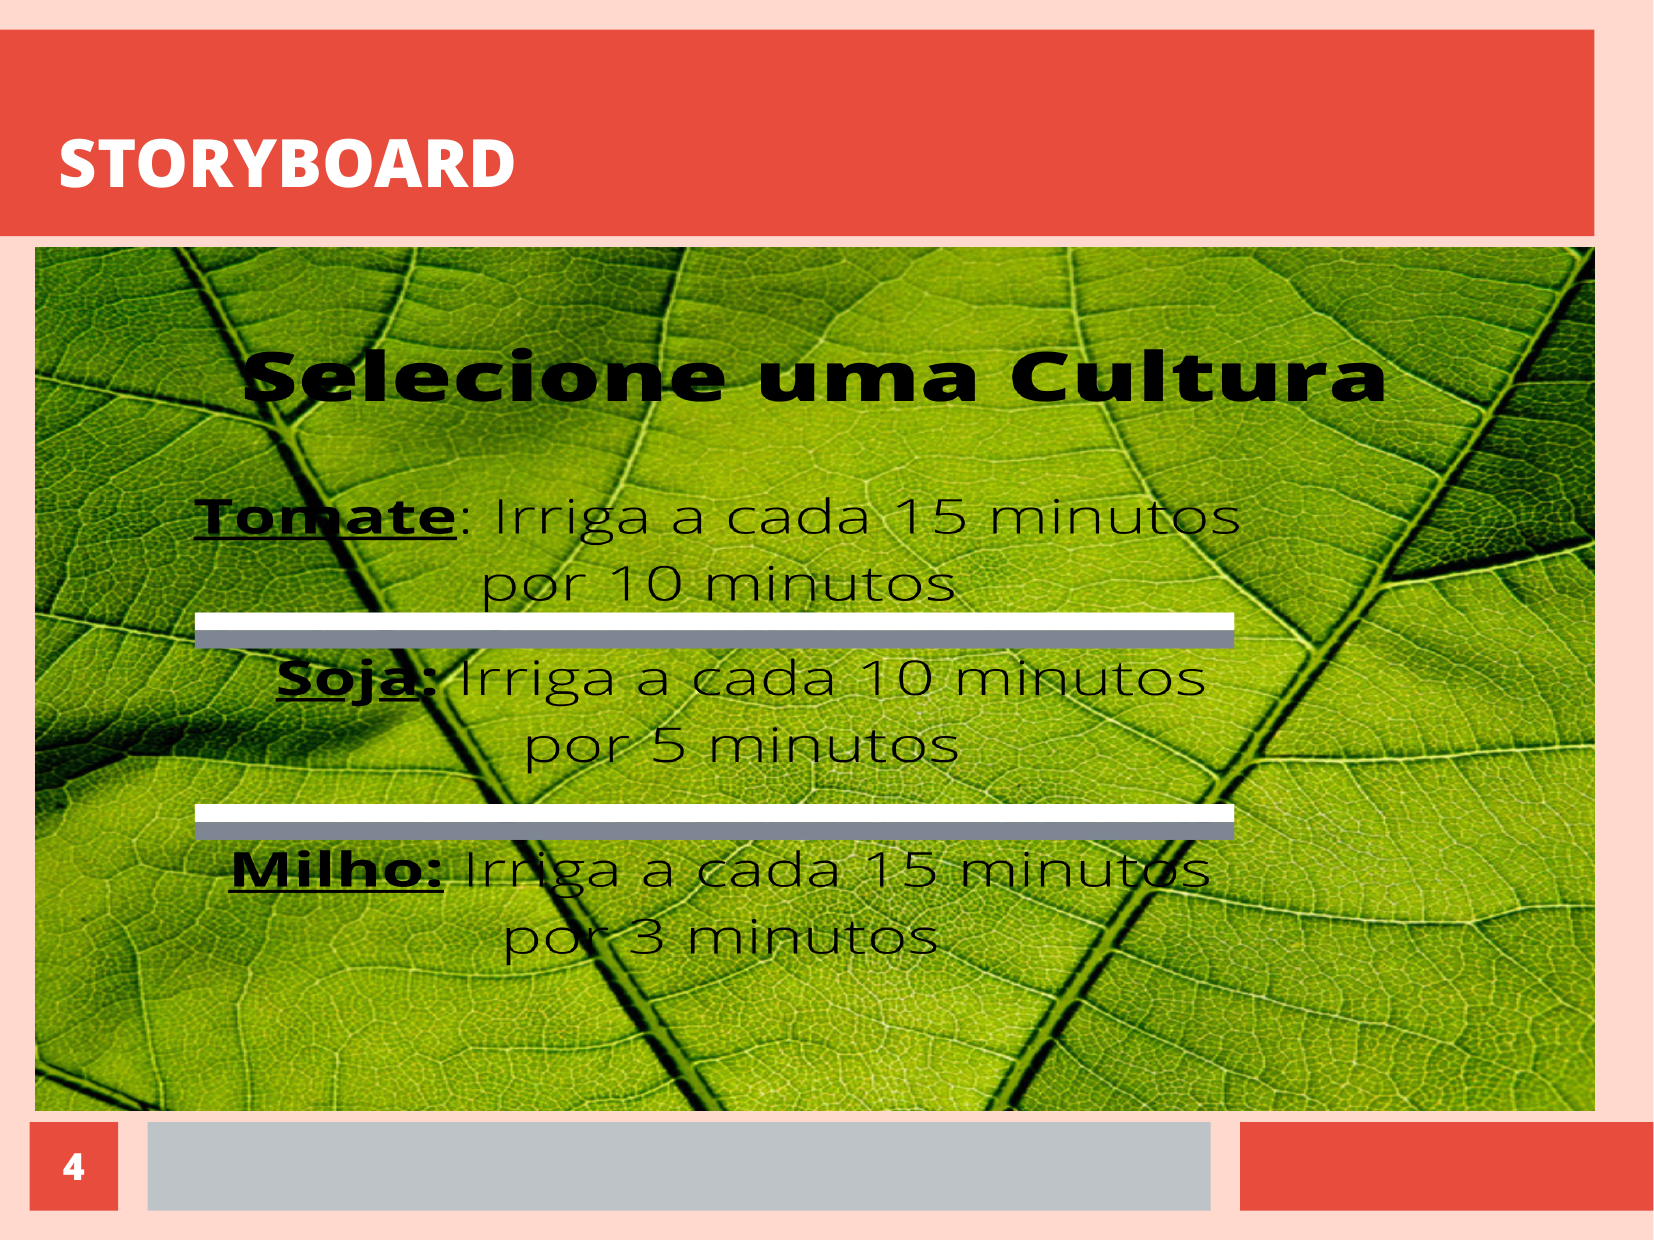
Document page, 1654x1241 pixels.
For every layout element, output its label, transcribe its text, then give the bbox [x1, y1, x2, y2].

picture [35, 247, 1595, 1111]
title STORYBOARD [59, 59, 1595, 207]
